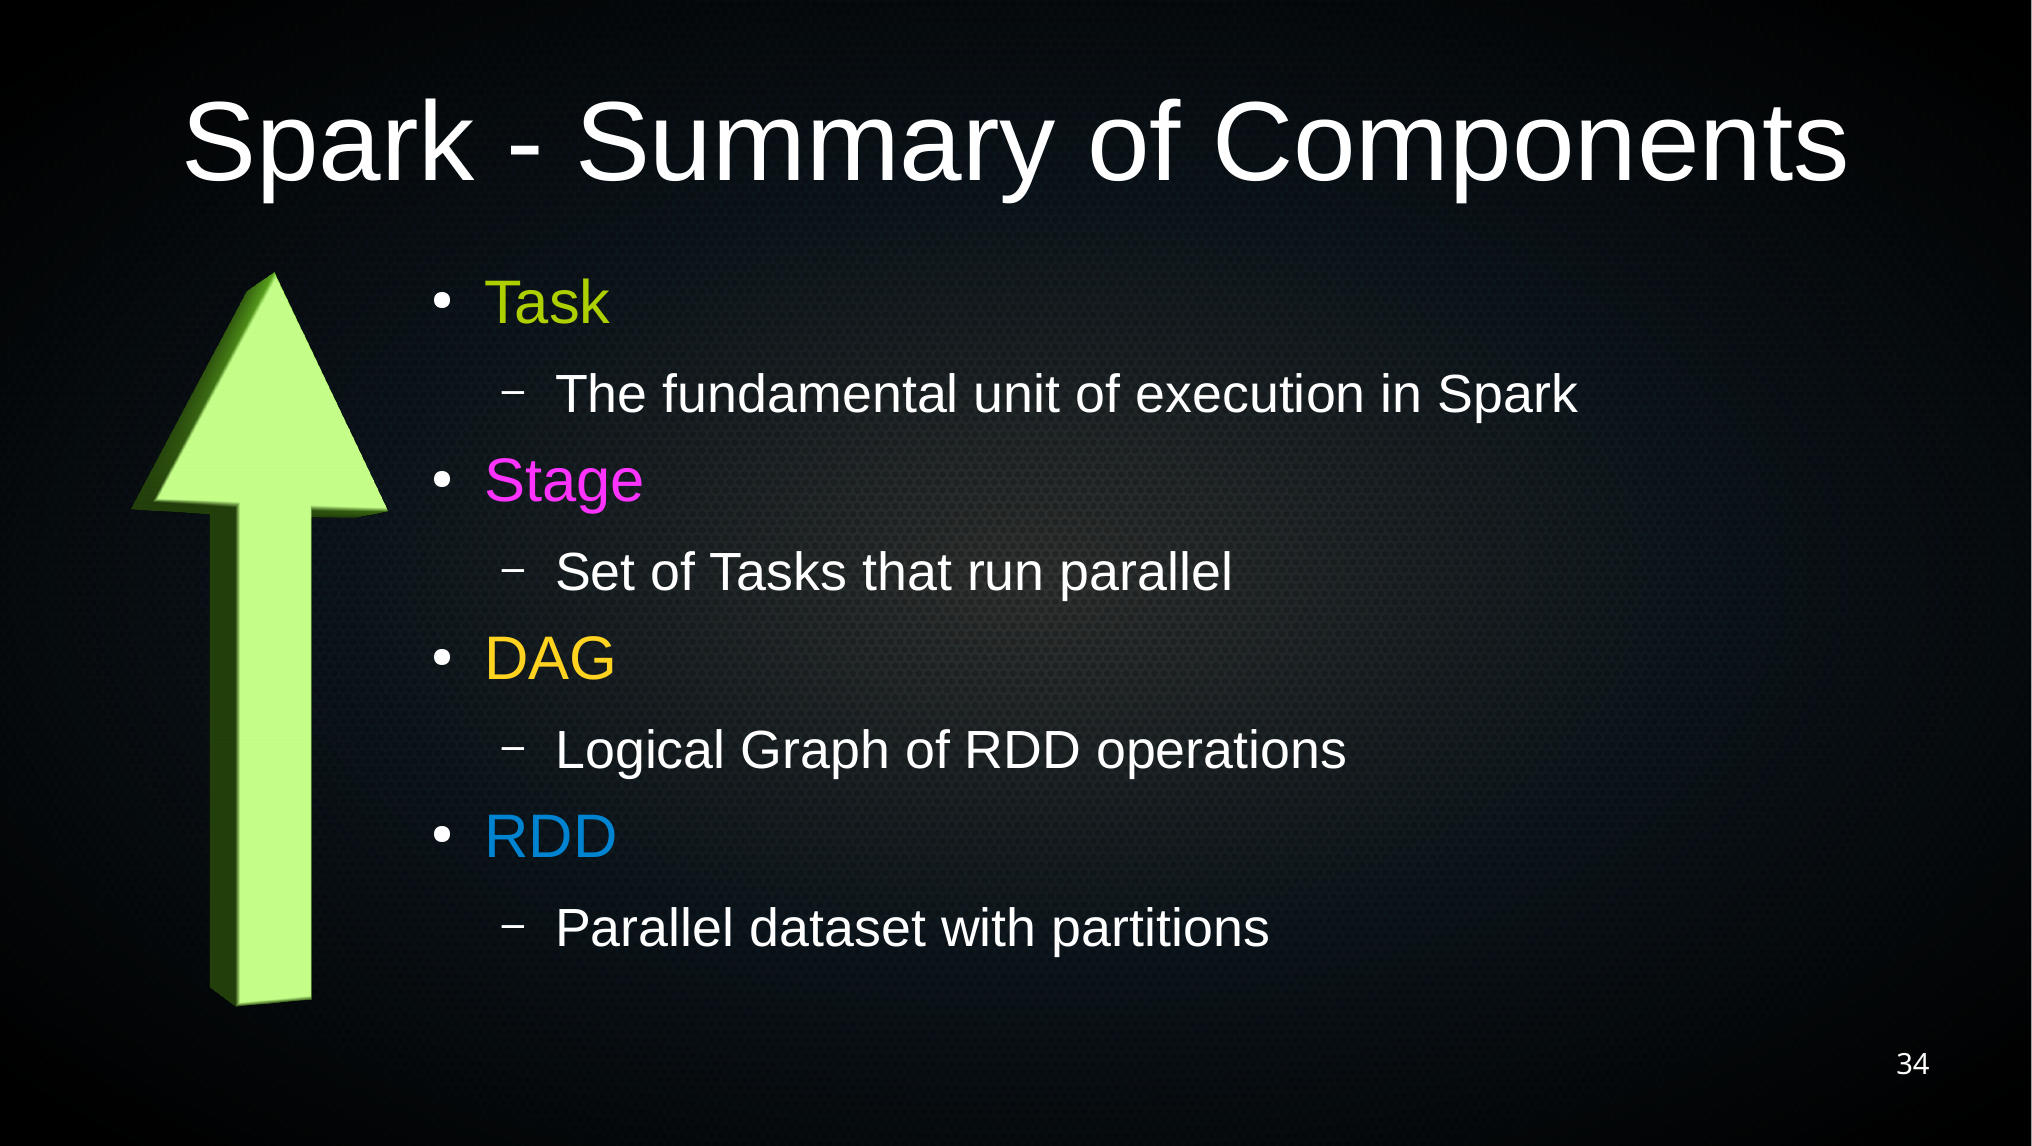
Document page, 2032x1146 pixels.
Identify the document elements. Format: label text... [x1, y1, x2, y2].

title Spark - Summary of Components [101, 45, 1930, 237]
list Task The fundamental unit of execution in Spark Stage Set of Tasks that run parallel DAG Logical Graph of RDD operations RDD Parallel dataset with partitions [413, 268, 1890, 1075]
picture [0, 0, 2032, 1146]
